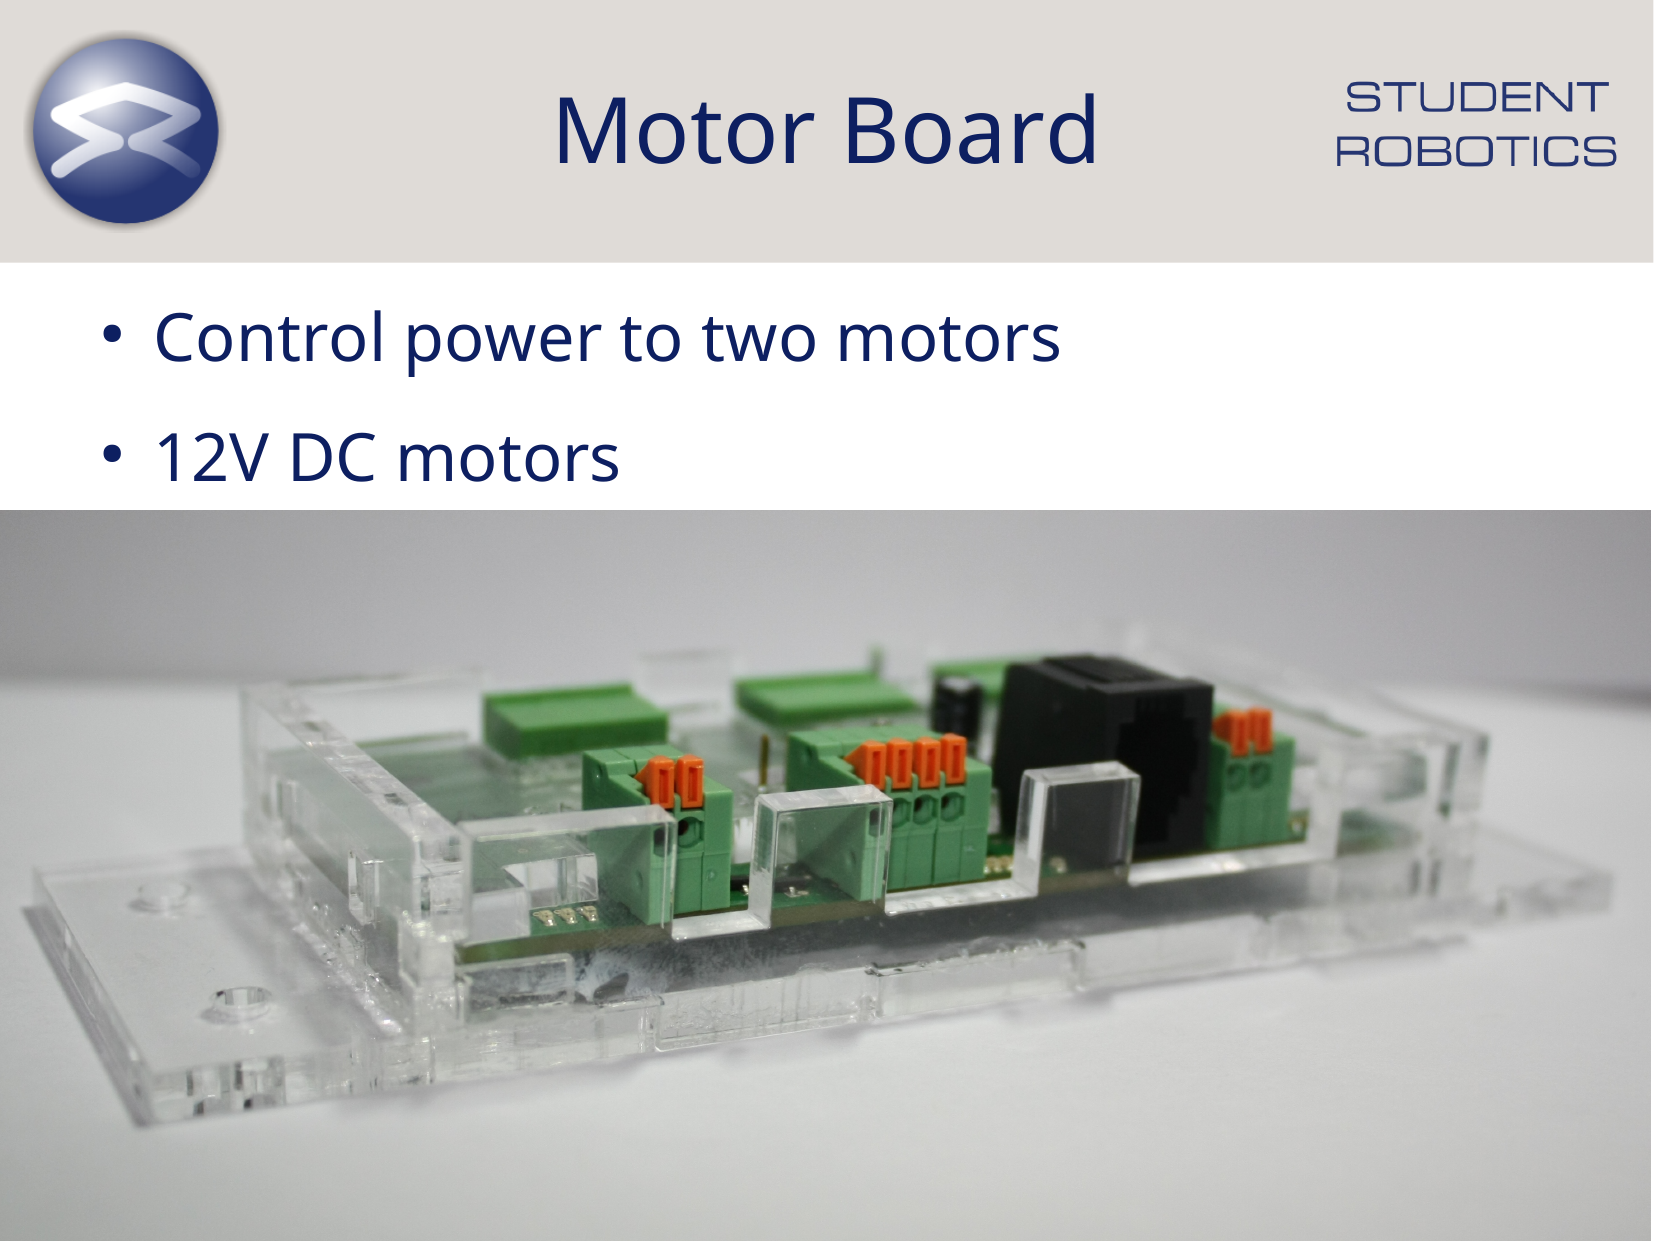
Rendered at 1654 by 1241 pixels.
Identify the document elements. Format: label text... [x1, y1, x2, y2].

list Control power to two motors 12V DC motors [82, 290, 1571, 510]
title Motor Board [82, 0, 1571, 257]
picture [0, 510, 1651, 1241]
picture [1571, 68, 1633, 174]
picture [9, 19, 82, 245]
